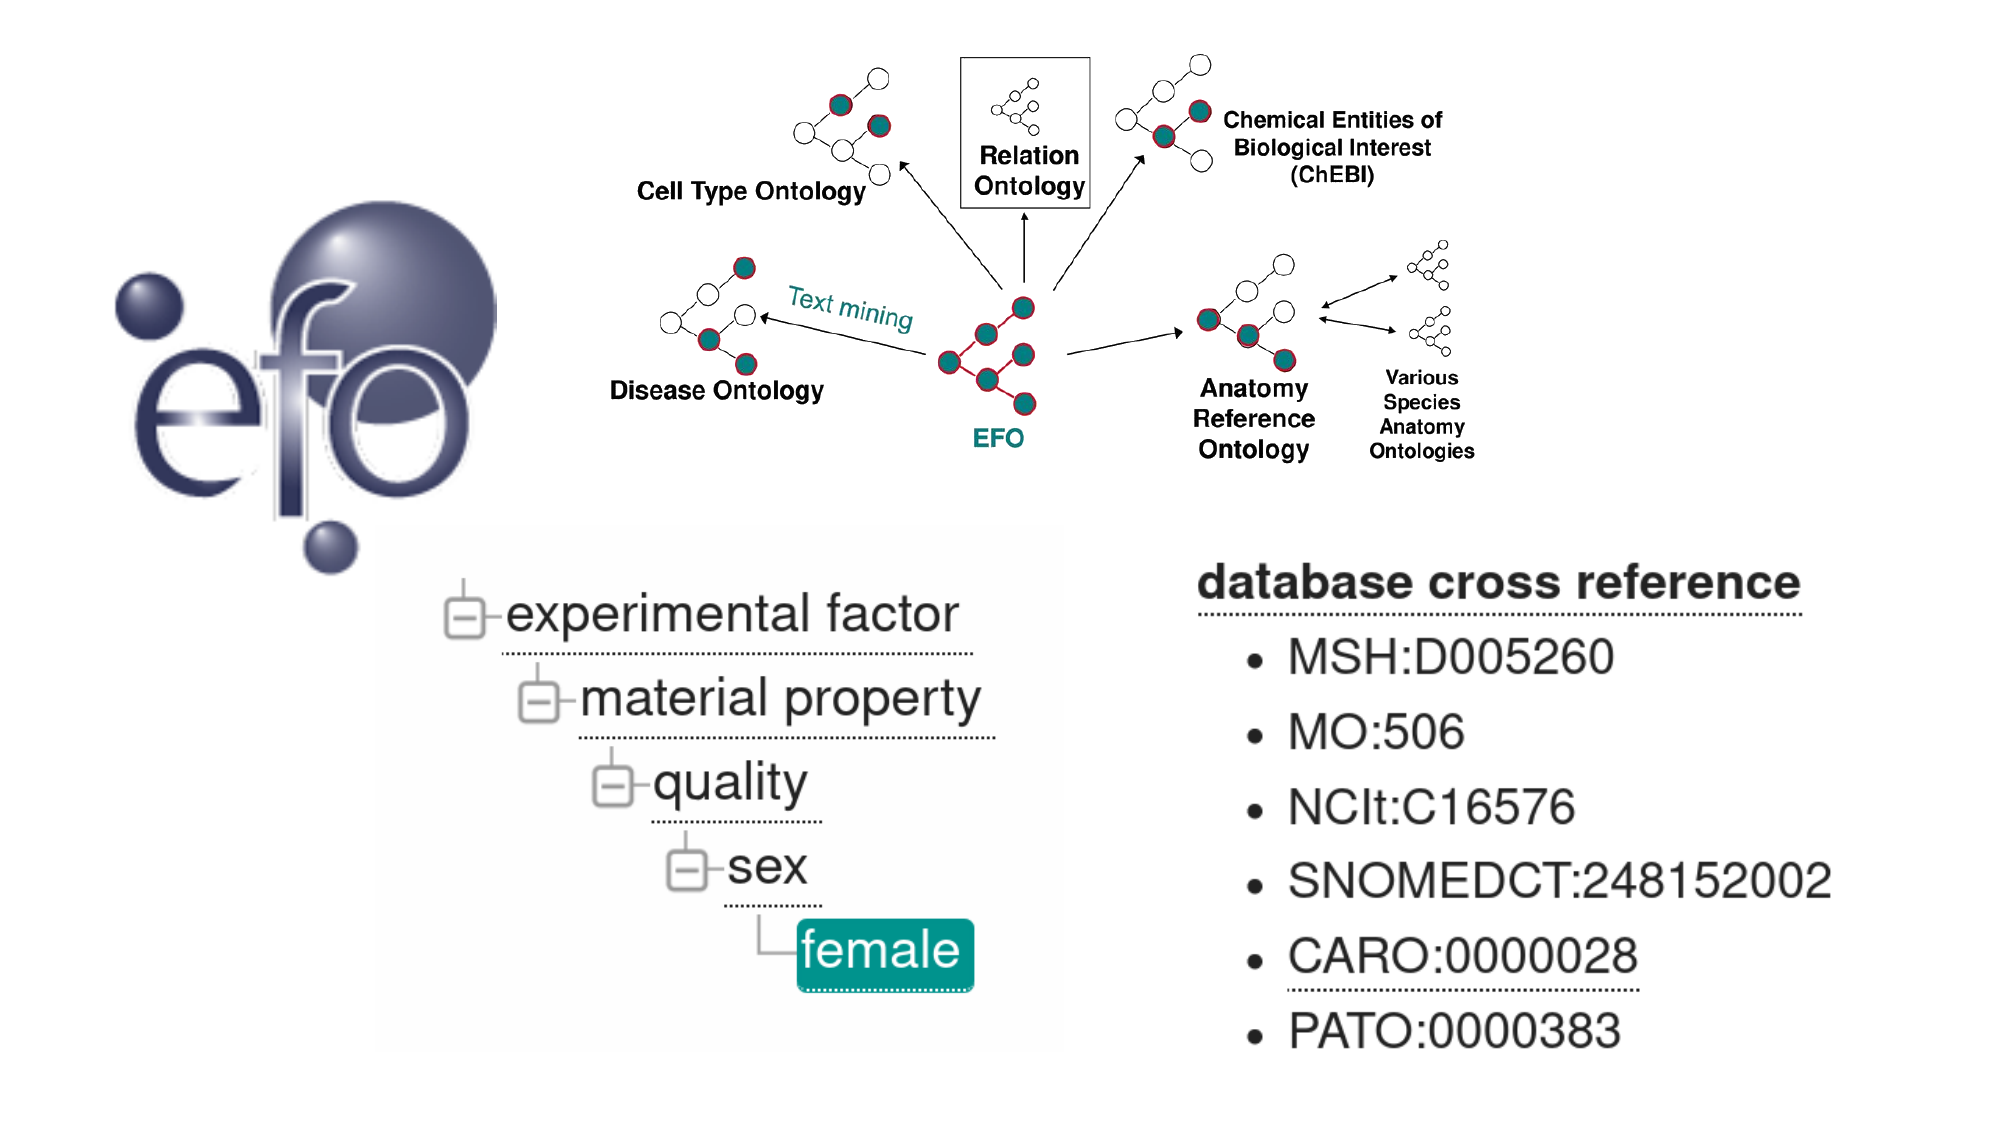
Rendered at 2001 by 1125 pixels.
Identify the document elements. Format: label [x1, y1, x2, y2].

picture [602, 47, 1477, 468]
picture [111, 191, 1064, 1052]
picture [1197, 549, 1890, 1075]
